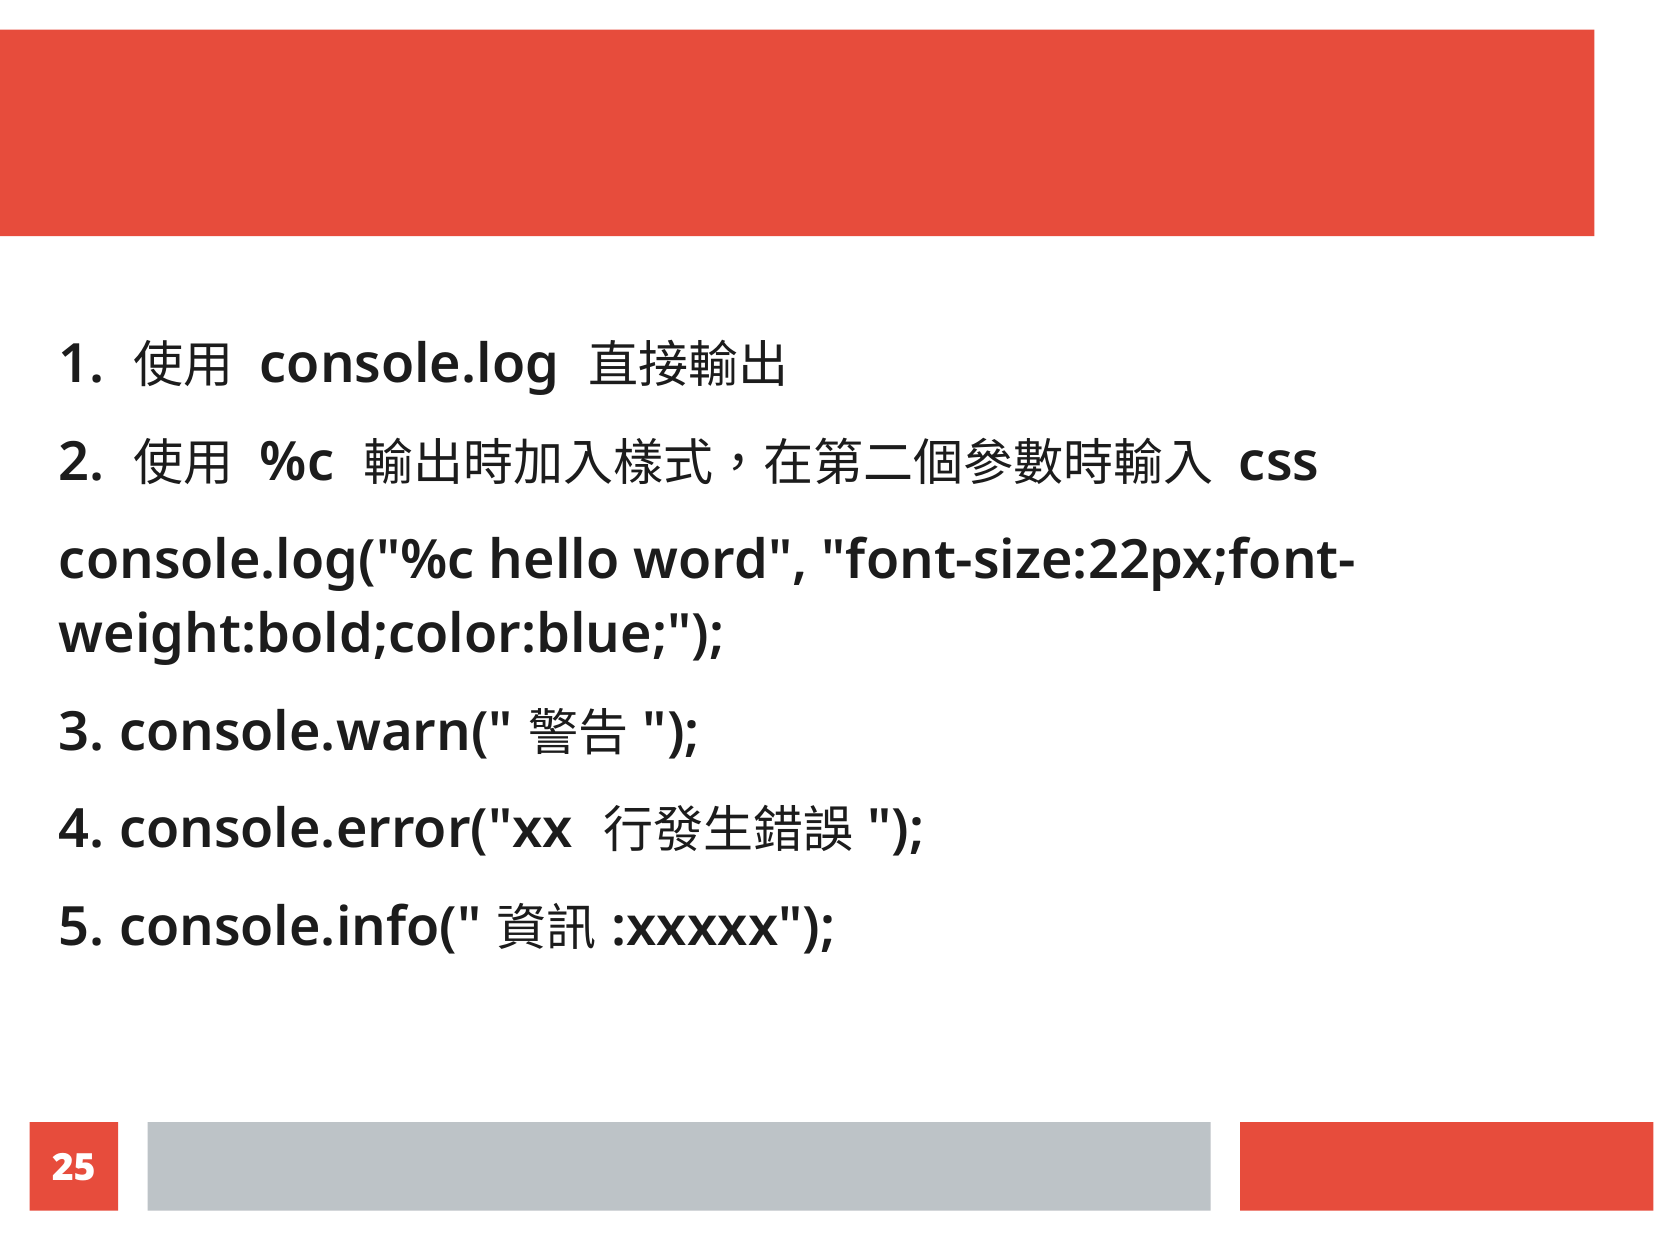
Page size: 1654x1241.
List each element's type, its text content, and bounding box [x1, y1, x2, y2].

list 1. 使用 console.log 直接輸出 2. 使用 %c 輸出時加入樣式，在第二個參數時輸入 css console.log("%c hello word", "font-size:22px;font-weight:bold;color:blue;"); 3. console.warn("警告"); 4. console.error("xx 行發生錯誤"); 5. console.info("資訊:xxxxx"); [59, 324, 1565, 1093]
